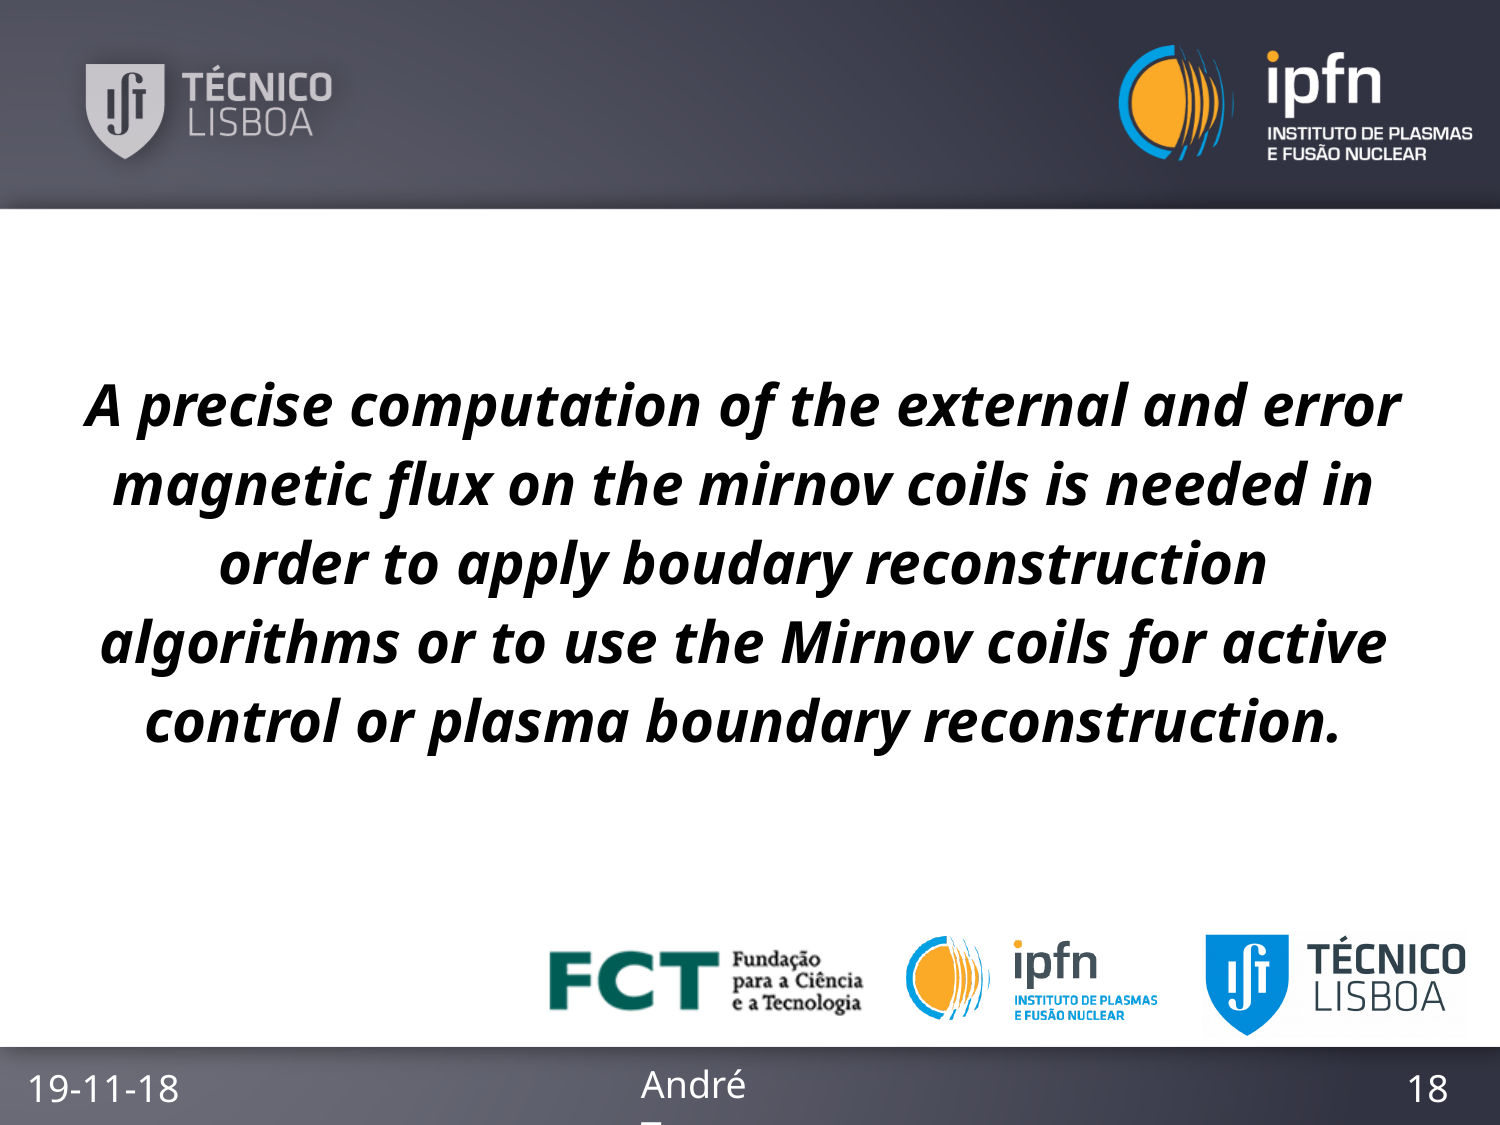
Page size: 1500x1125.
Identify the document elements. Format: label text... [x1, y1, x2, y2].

text_box A precise computation of the external and error magnetic flux on the mirnov coils is needed in order to apply boudary reconstruction algorithms or to use the Mirnov coils for active control or plasma boundary reconstruction. [59, 356, 1430, 886]
picture [0, 0, 1500, 1125]
